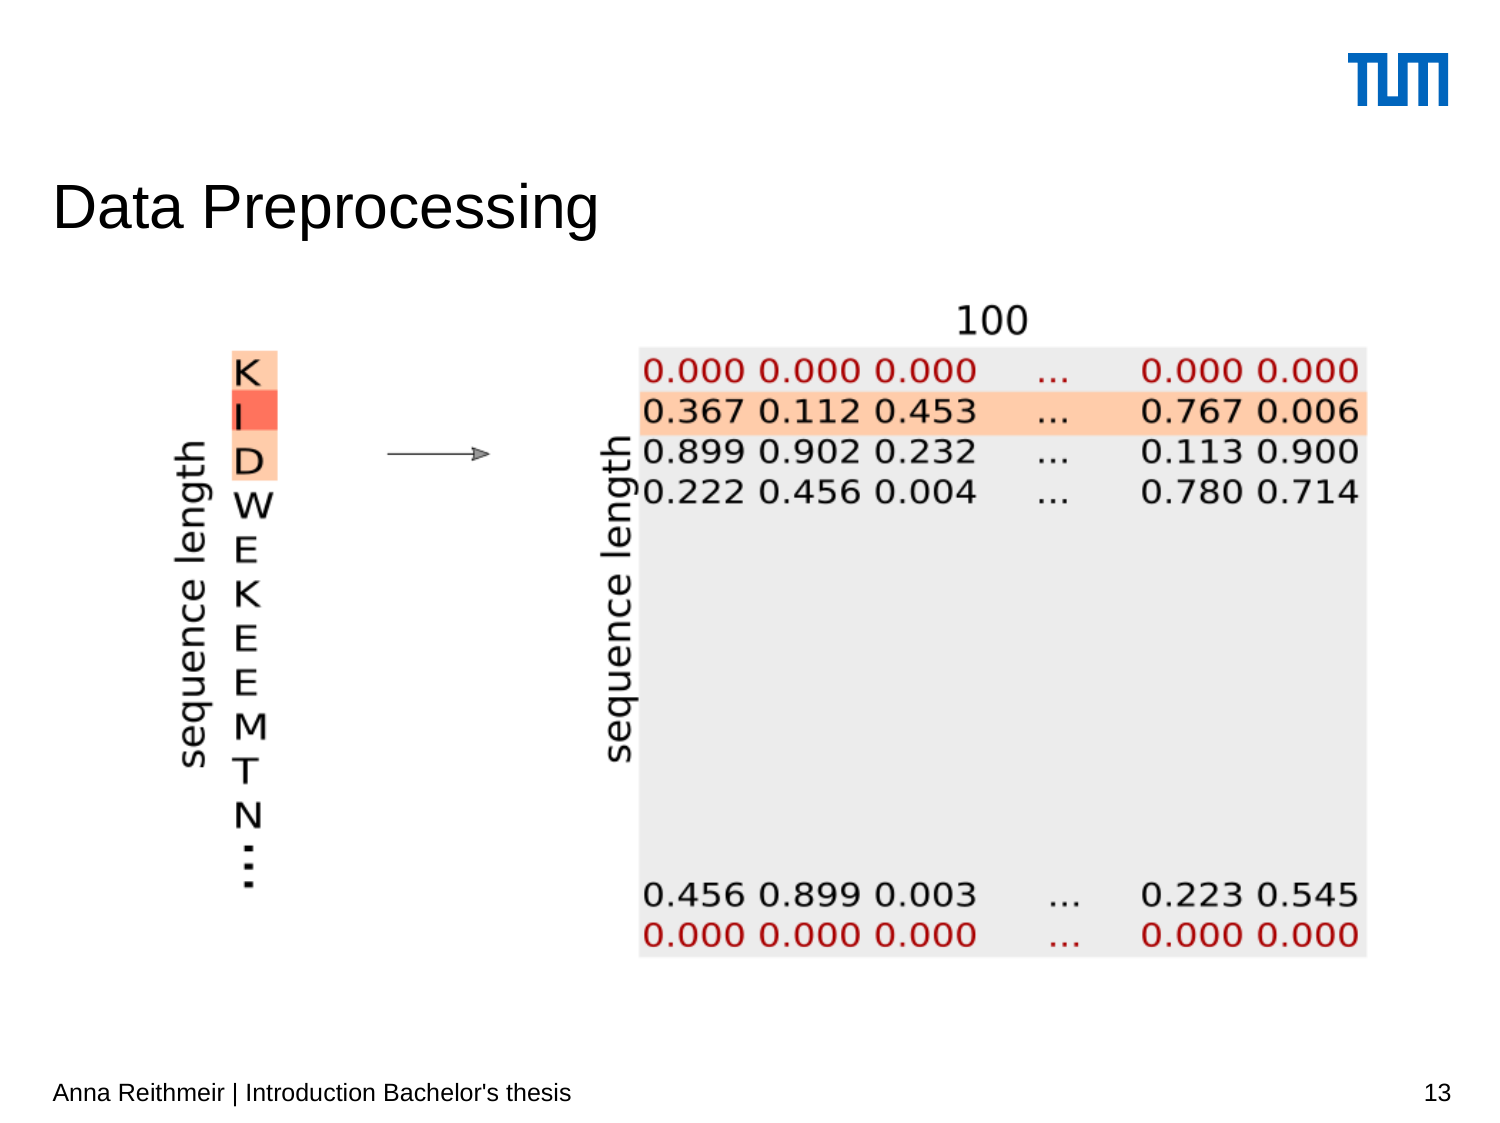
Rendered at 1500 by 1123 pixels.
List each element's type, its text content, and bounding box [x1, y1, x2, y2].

title Data Preprocessing [52, 171, 1453, 242]
picture [165, 295, 1500, 981]
